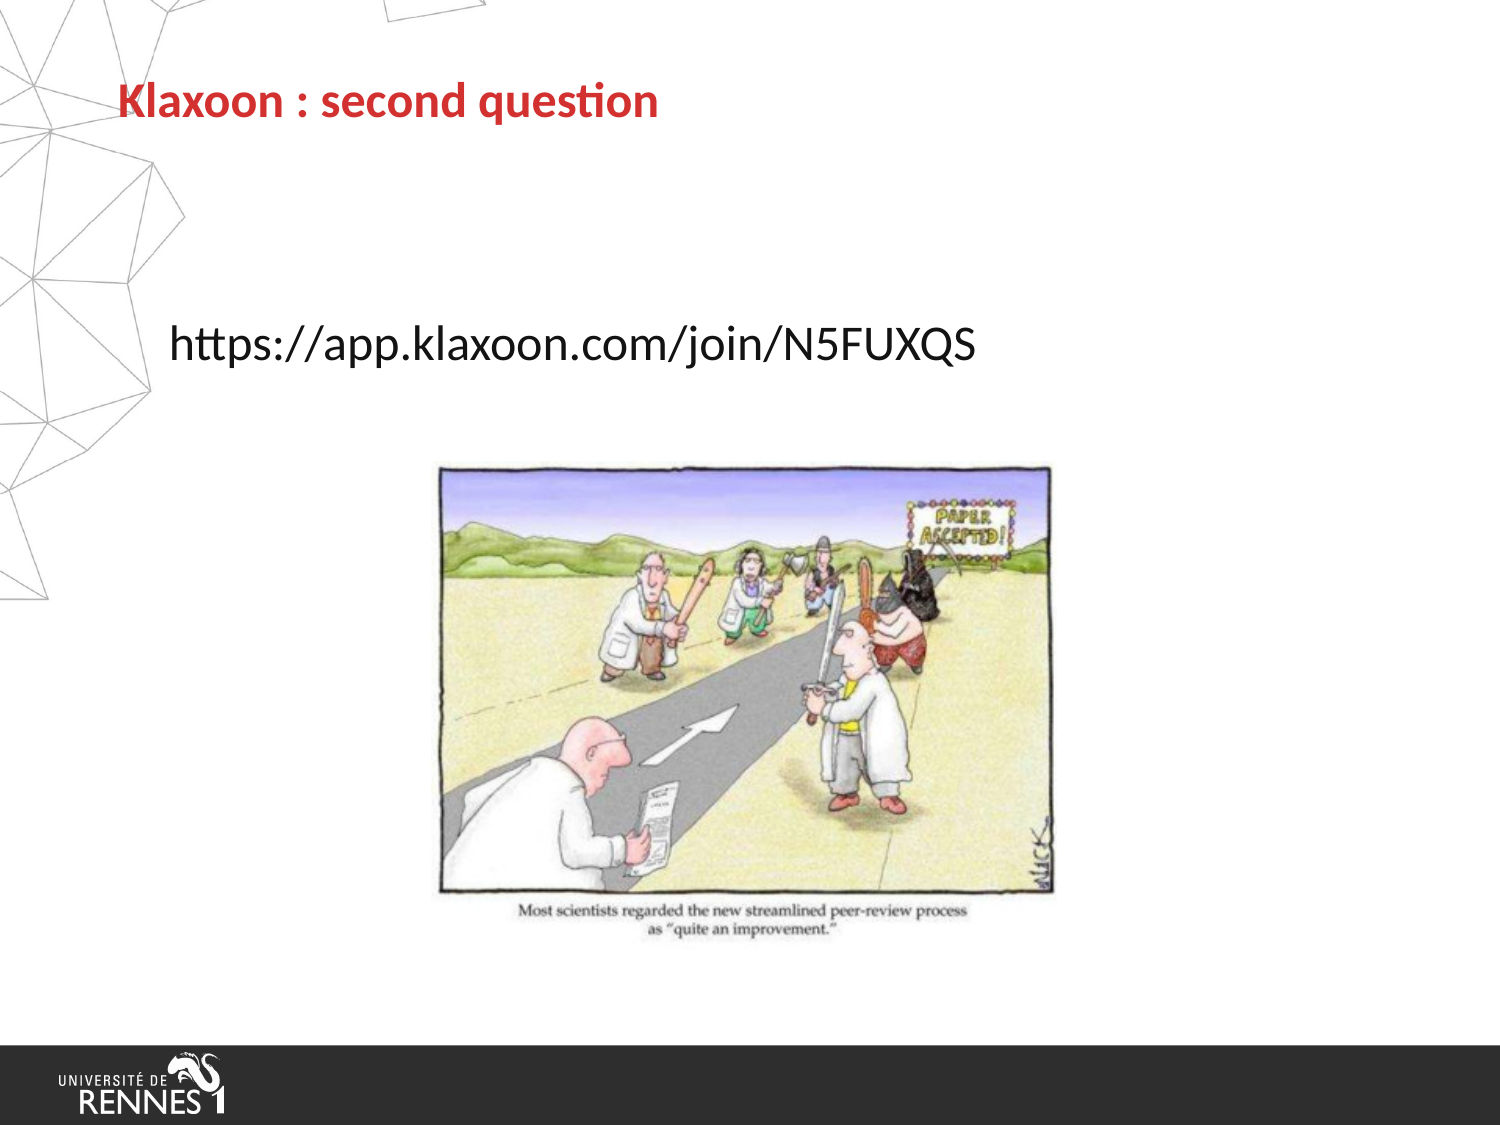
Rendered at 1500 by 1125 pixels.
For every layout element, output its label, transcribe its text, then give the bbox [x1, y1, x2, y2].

list https://app.klaxoon.com/join/N5FUXQS [154, 302, 1334, 437]
picture [0, 0, 1500, 1045]
picture [59, 1052, 224, 1114]
title Klaxoon : second question [103, 59, 1397, 278]
